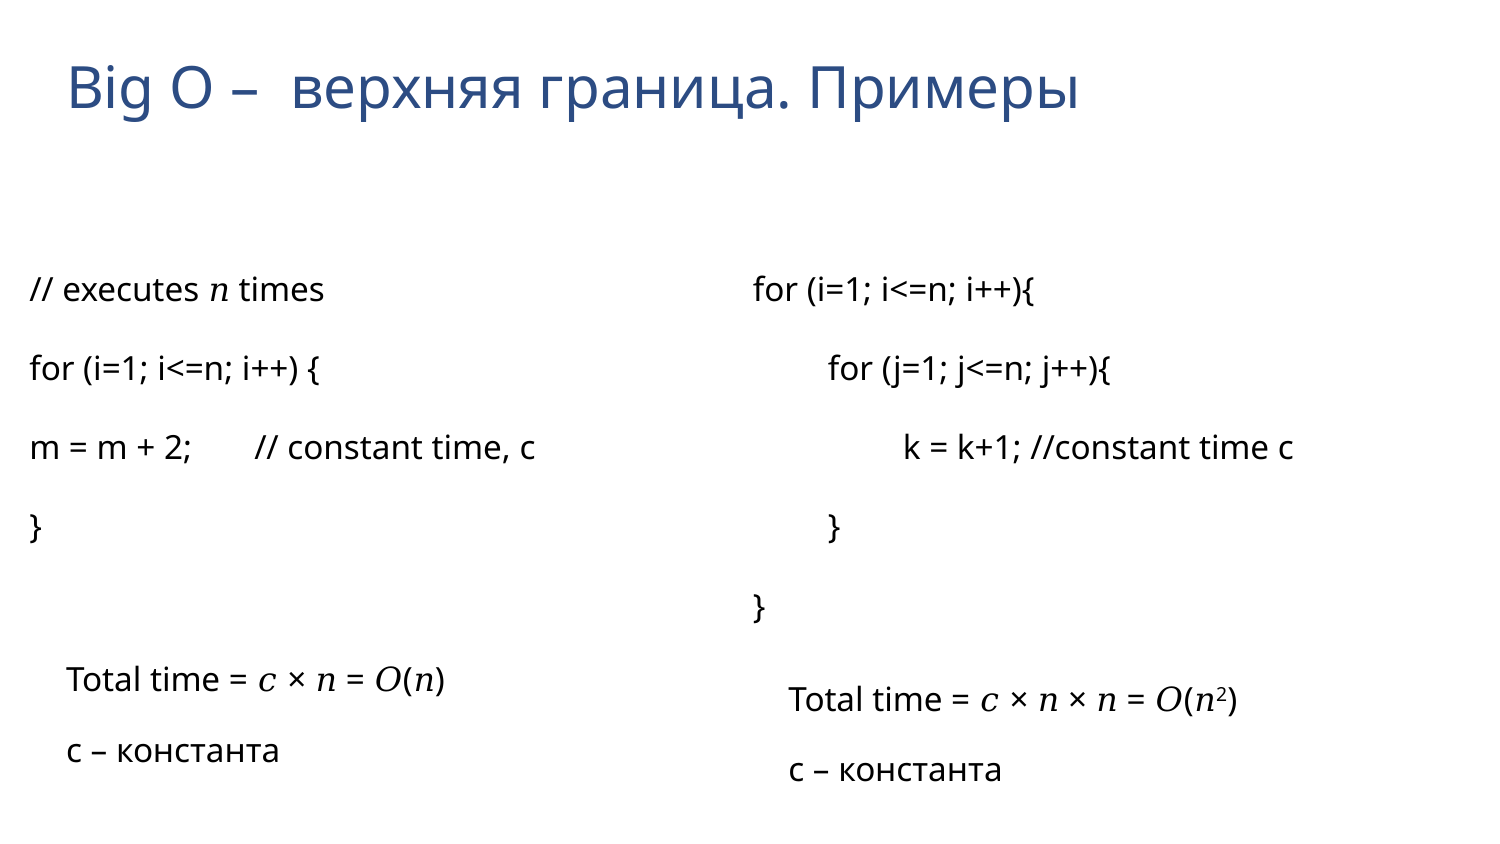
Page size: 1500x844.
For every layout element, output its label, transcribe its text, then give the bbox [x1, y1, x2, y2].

list for (i=1; i<=n; i++){ for (j=1; j<=n; j++){ k = k+1; //constant time c } } [737, 247, 1449, 562]
text_box Total time = 𝑐 × 𝑛 × 𝑛 = 𝑂(𝑛2) c – константа [773, 656, 1266, 804]
text_box Total time = 𝑐 × 𝑛 = 𝑂(𝑛) c – константа [51, 636, 544, 784]
list // executes 𝑛 times for (i=1; i<=n; i++) { m = m + 2; // constant time, c } [14, 247, 737, 562]
title Big O – верхняя граница. Примеры [51, 35, 1449, 130]
